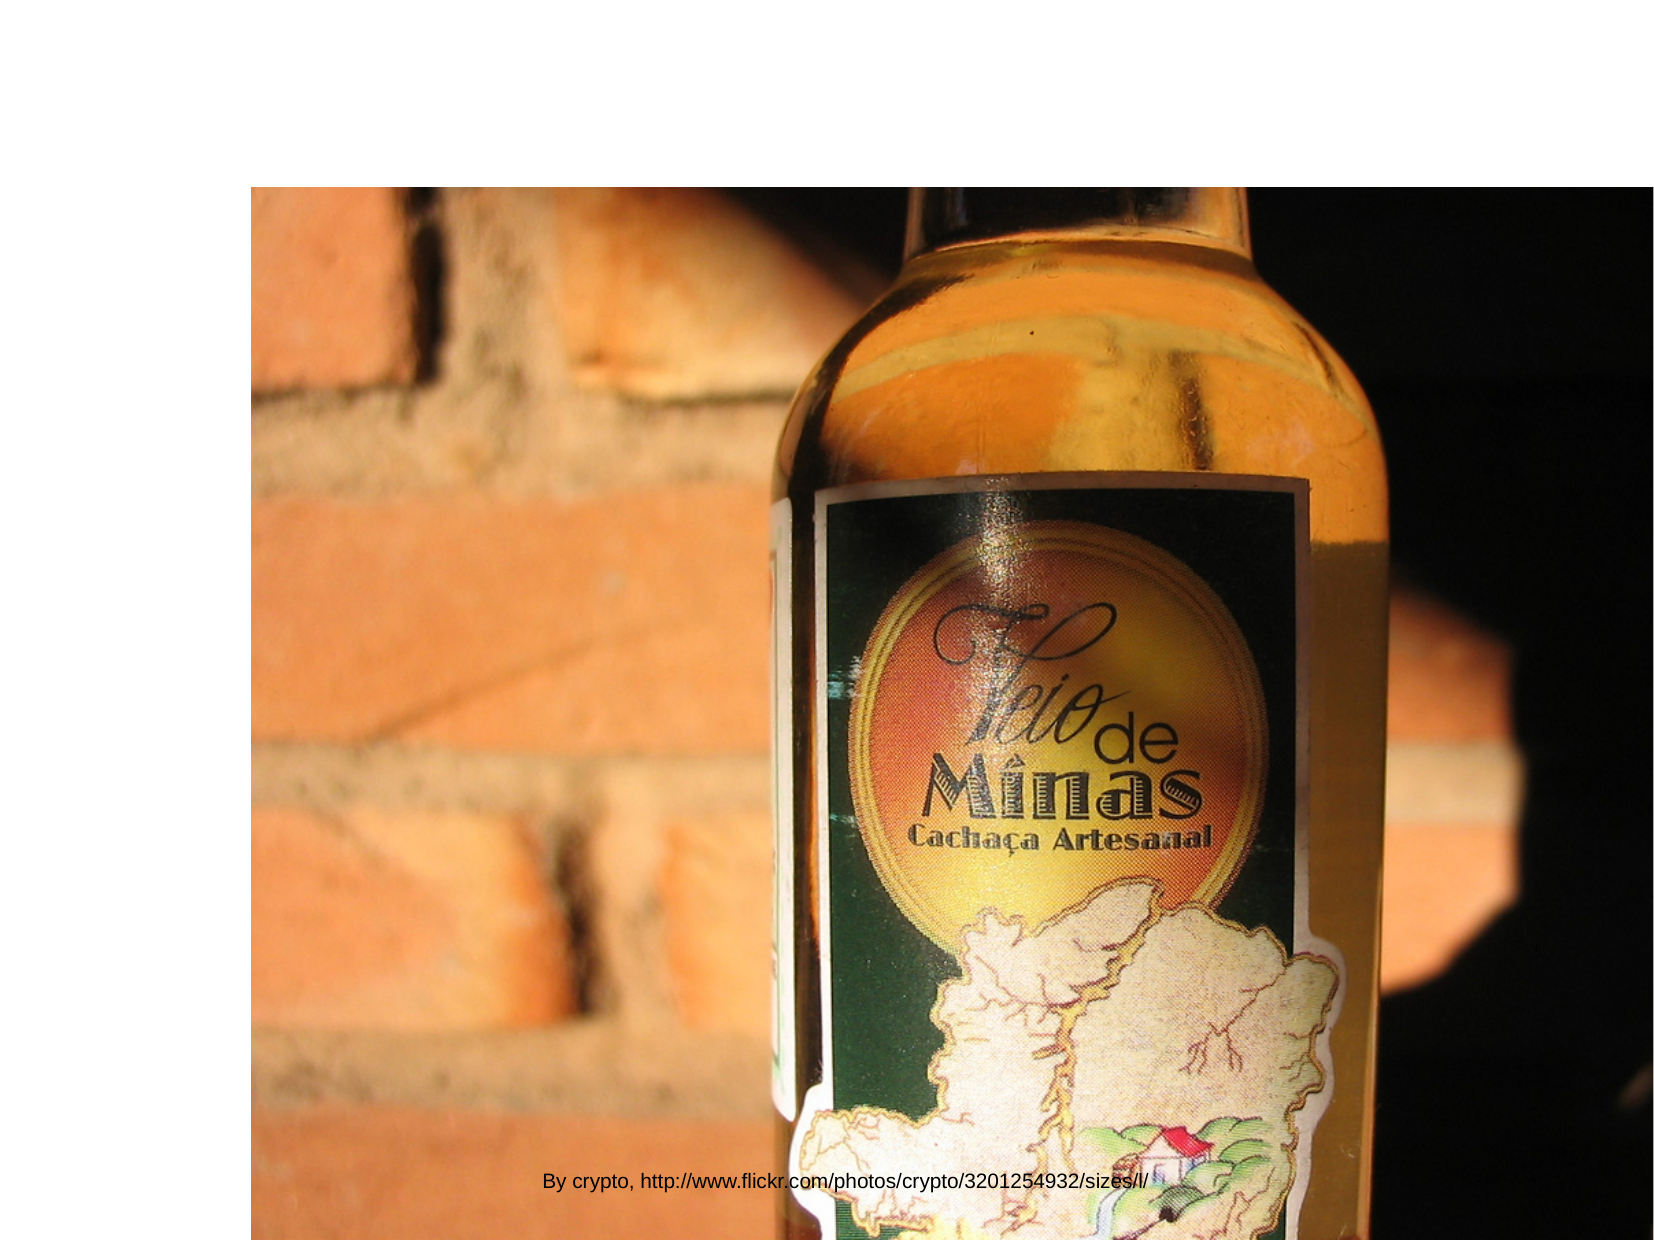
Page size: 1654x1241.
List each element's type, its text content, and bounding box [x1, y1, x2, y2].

picture [251, 187, 1654, 1240]
text_box By crypto, http://www.flickr.com/photos/crypto/3201254932/sizes/l/ [527, 1162, 1654, 1203]
